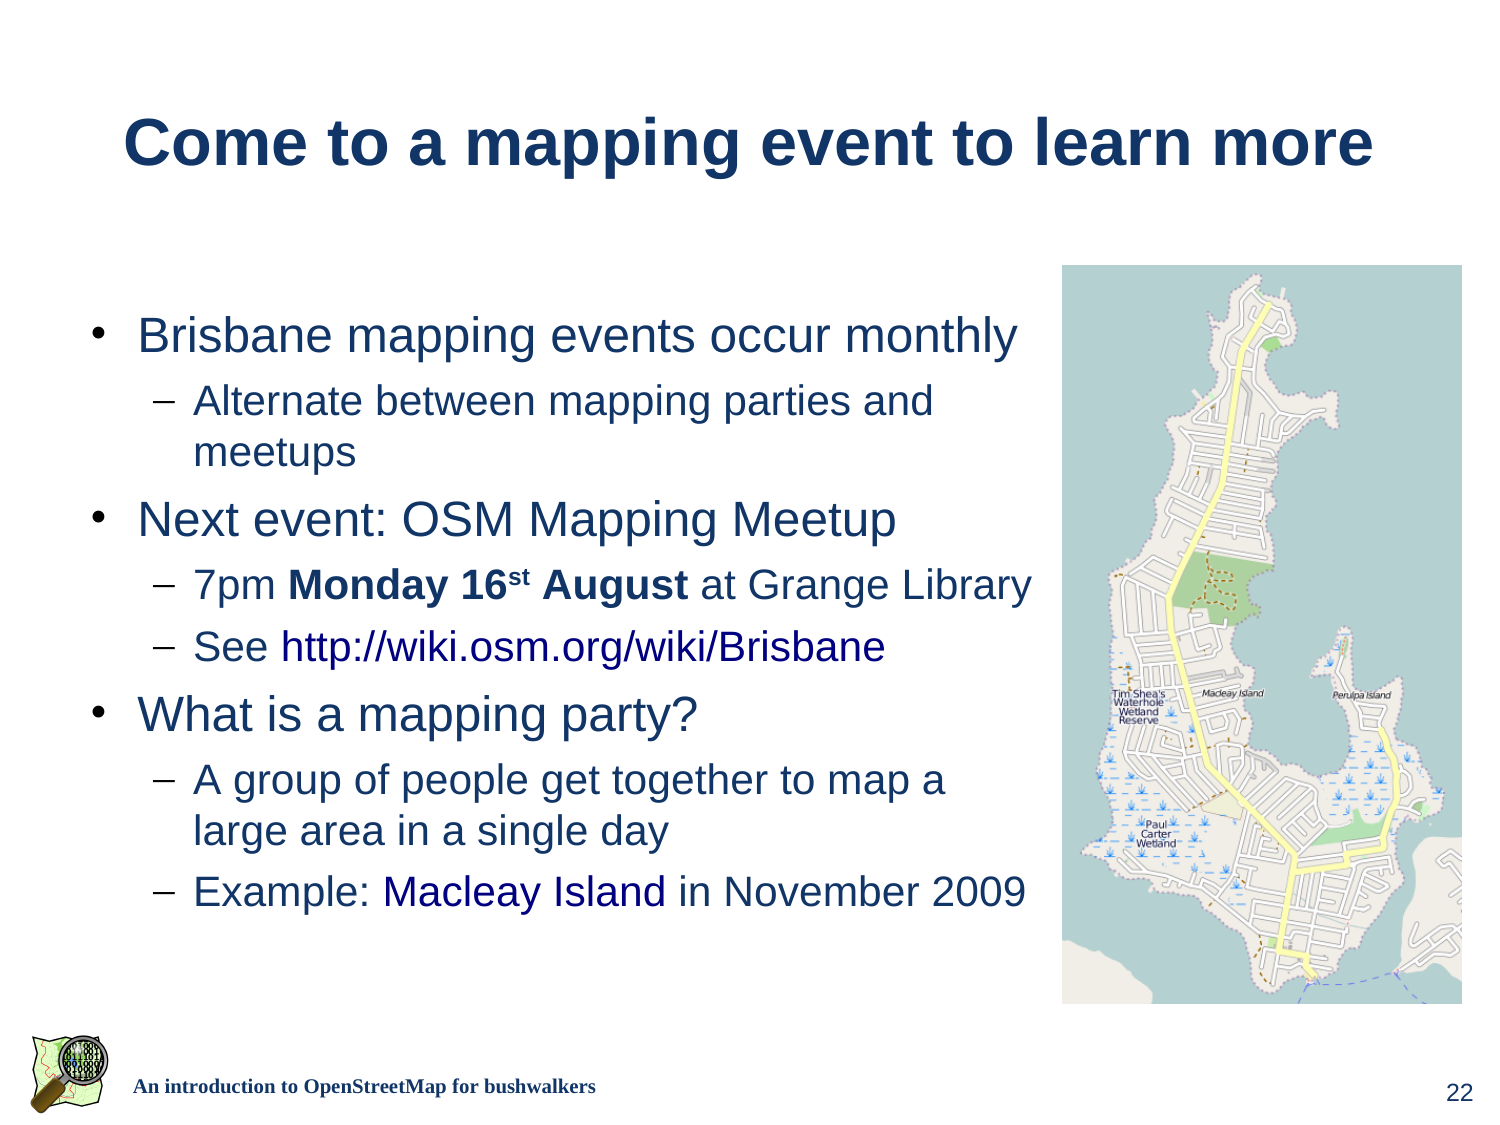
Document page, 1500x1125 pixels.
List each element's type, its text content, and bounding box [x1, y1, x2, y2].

list Brisbane mapping events occur monthly Alternate between mapping parties and meetups Next event: OSM Mapping Meetup 7pm Monday 16st August at Grange Library See http://wiki.osm.org/wiki/Brisbane What is a mapping party? A group of people get together to map a large area in a single day Example: Macleay Island in November 2009 [74, 295, 1063, 1038]
title Come to a mapping event to learn more [74, 44, 1425, 233]
picture [1062, 265, 1462, 1004]
picture [29, 1033, 110, 1114]
